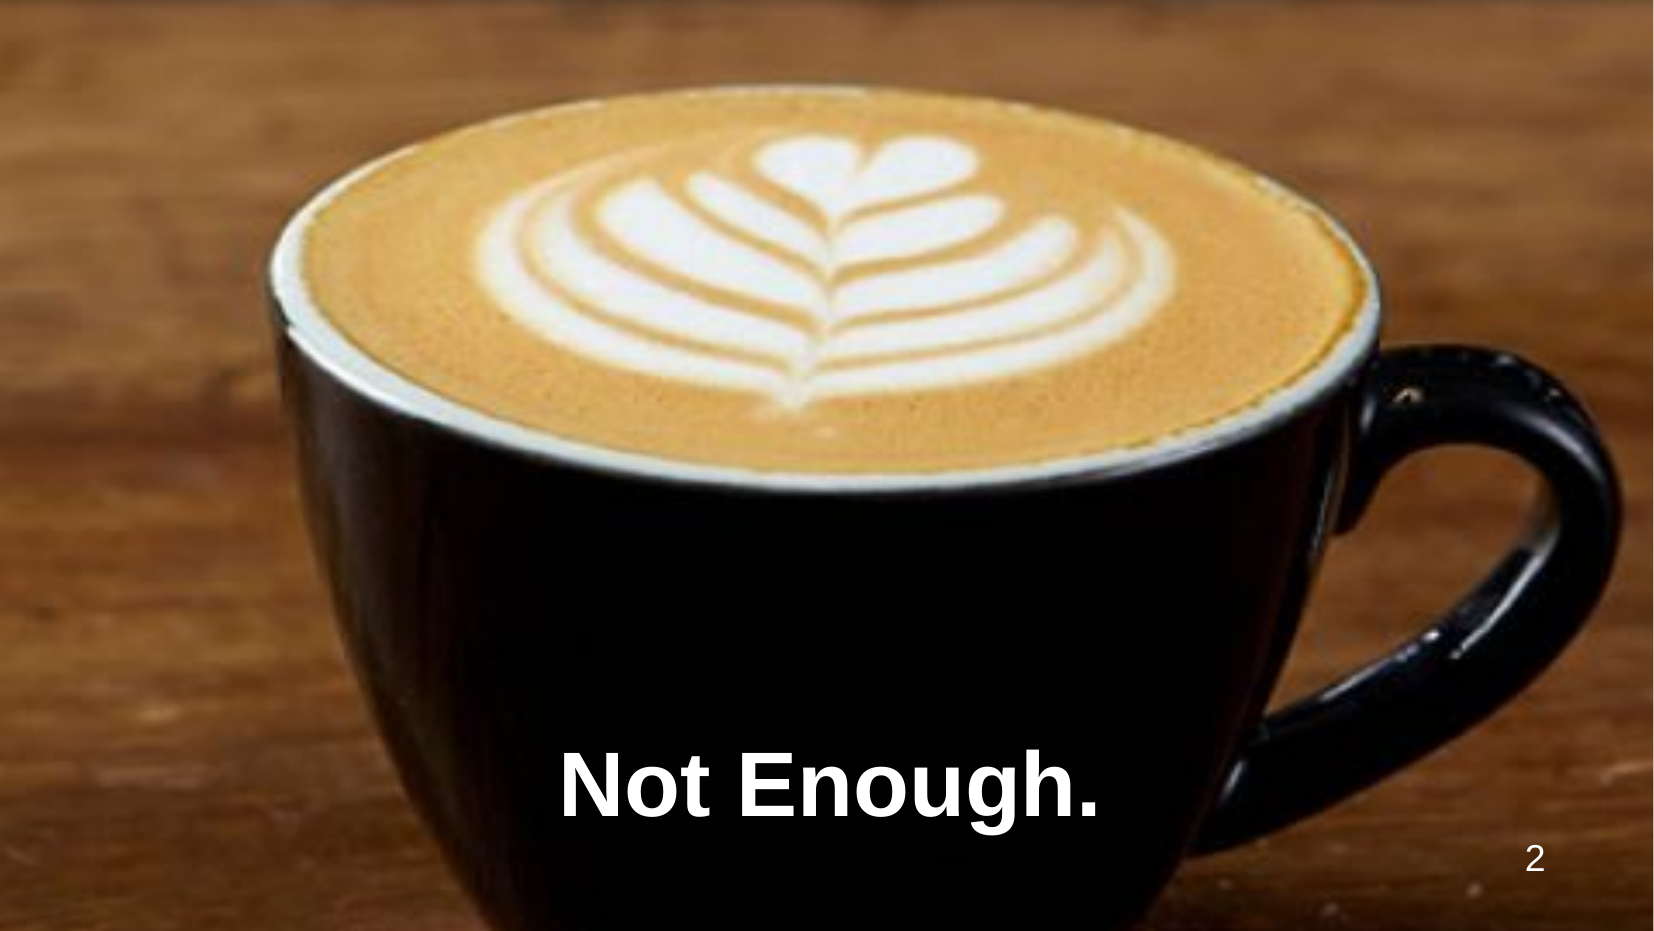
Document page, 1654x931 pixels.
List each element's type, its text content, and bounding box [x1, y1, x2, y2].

text_box <number> [1510, 829, 1654, 901]
picture [0, 0, 1654, 931]
title Not Enough. [86, 707, 1576, 863]
